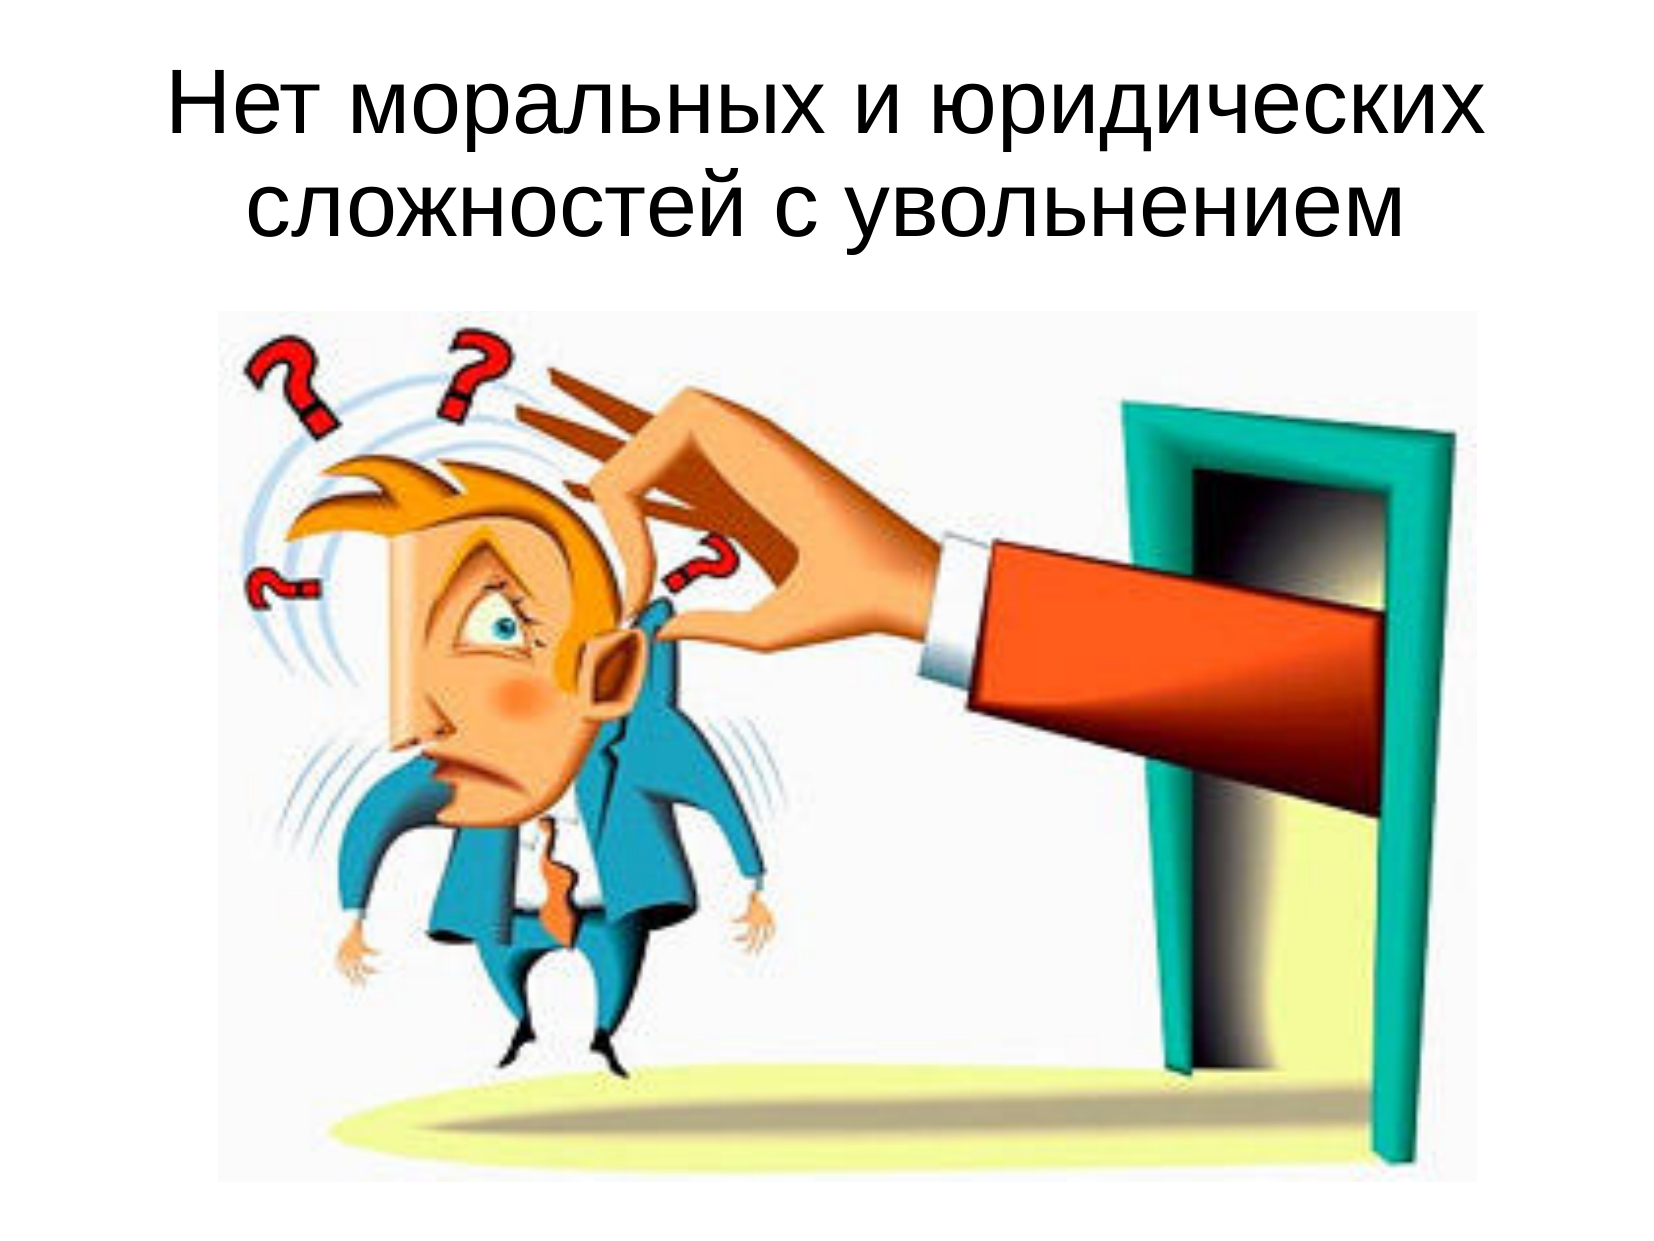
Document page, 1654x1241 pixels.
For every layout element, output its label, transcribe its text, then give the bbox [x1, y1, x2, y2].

title Нет моральных и юридических сложностей с увольнением [82, 49, 1571, 257]
picture [218, 311, 1477, 1182]
